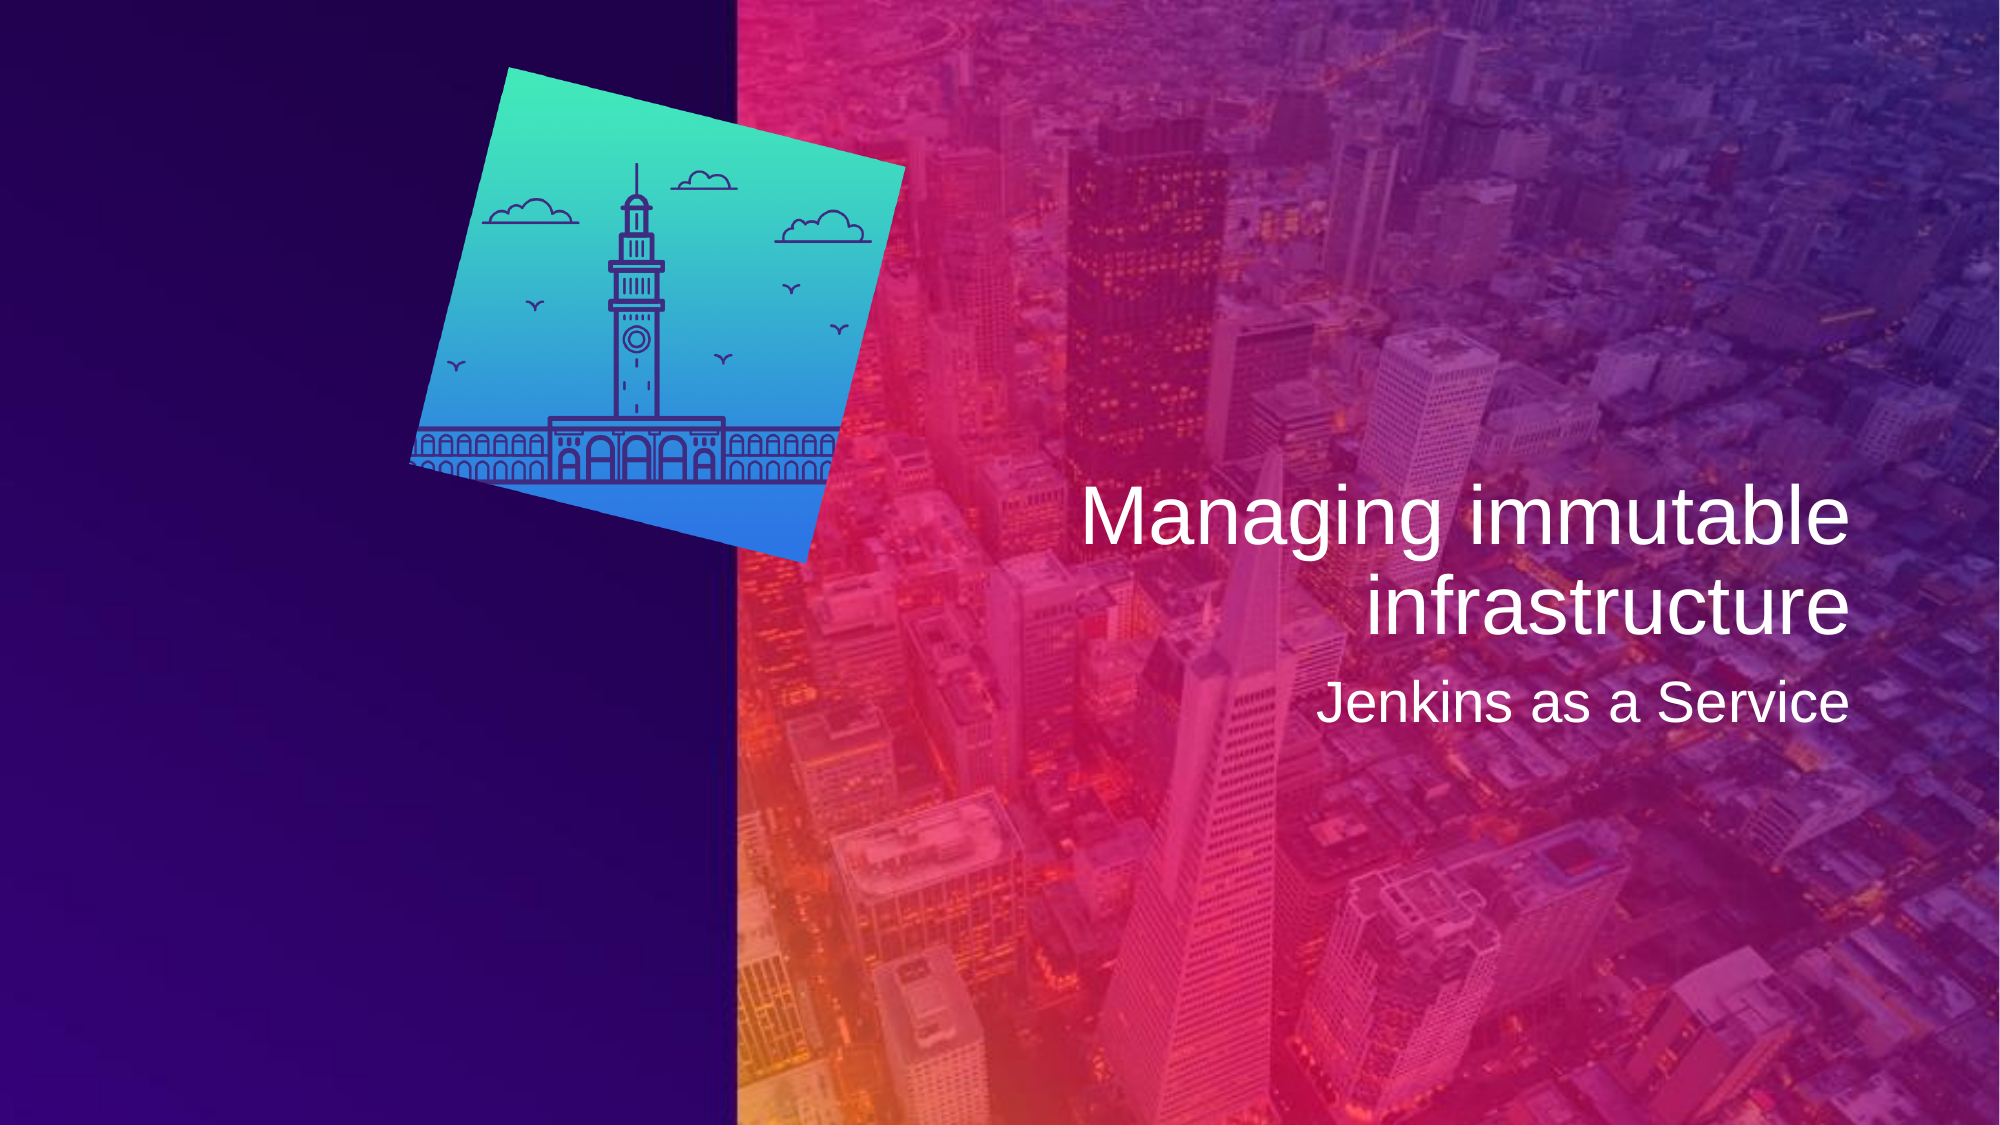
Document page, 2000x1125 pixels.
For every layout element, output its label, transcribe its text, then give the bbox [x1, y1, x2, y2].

title Managing immutable infrastructure [904, 465, 1852, 660]
list Jenkins as a Service [904, 664, 1852, 756]
picture [0, 0, 2000, 1125]
